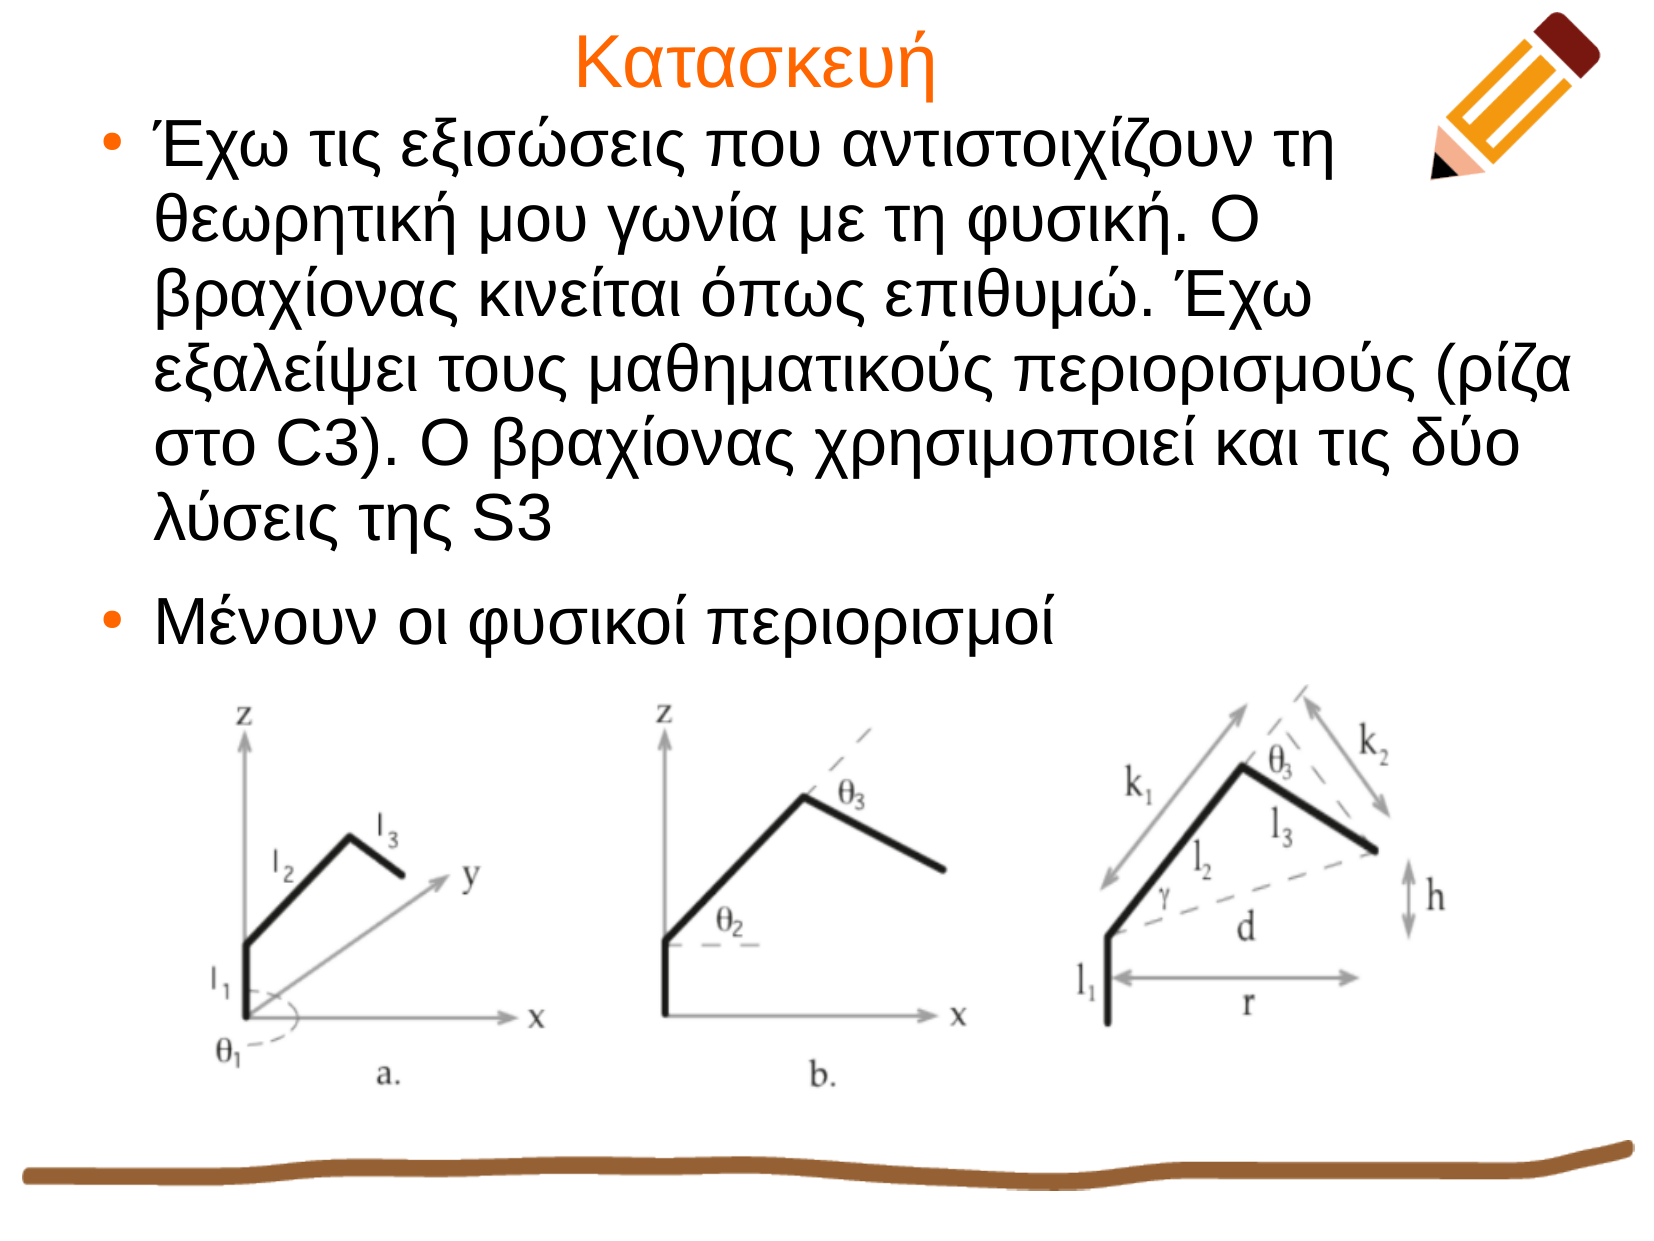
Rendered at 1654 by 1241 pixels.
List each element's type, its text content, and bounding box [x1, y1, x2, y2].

title Κατασκευή [82, 0, 1430, 106]
picture [1430, 12, 1601, 181]
picture [153, 684, 1536, 1123]
picture [22, 1140, 1635, 1191]
list Έχω τις εξισώσεις που αντιστοιχίζουν τη θεωρητική μου γωνία με τη φυσική. Ο βραχίονας κινείται όπως επιθυμώ. Έχω εξαλείψει τους μαθηματικούς περιορισμούς (ρίζα στο C3). Ο βραχίονας χρησιμοποιεί και τις δύο λύσεις της S3 Μένουν οι φυσικοί περιορισμοί [82, 106, 1583, 1027]
